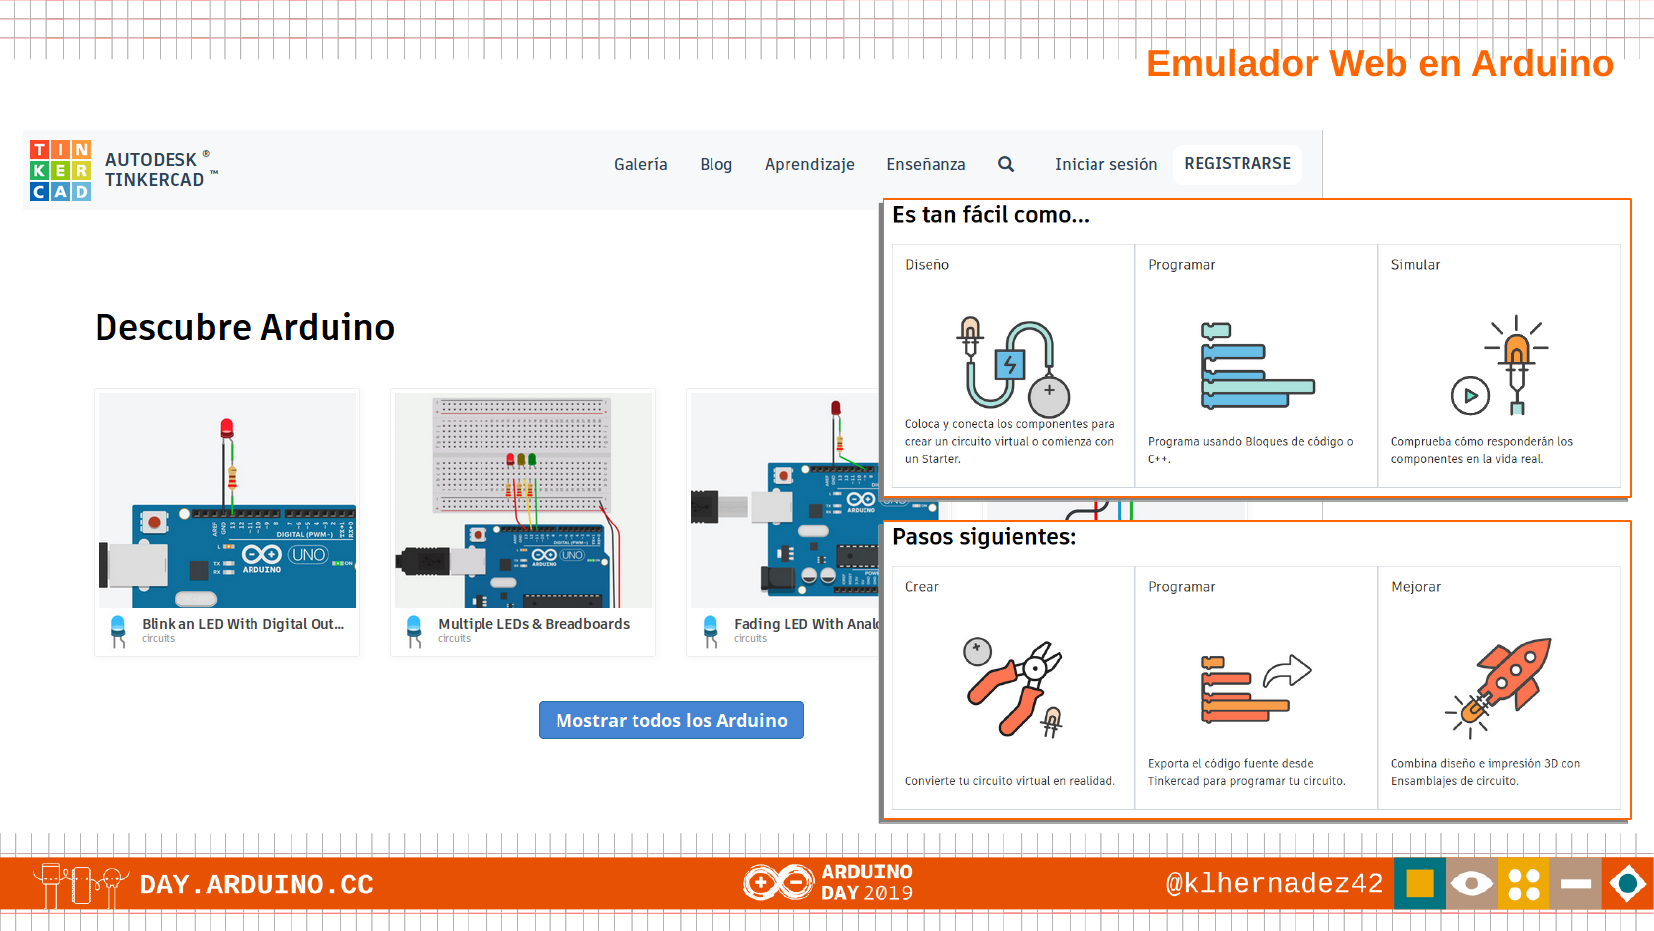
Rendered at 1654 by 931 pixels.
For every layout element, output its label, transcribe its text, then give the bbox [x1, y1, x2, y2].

text_box Emulador Web en Arduino [1086, 35, 1630, 93]
picture [0, 0, 1654, 931]
